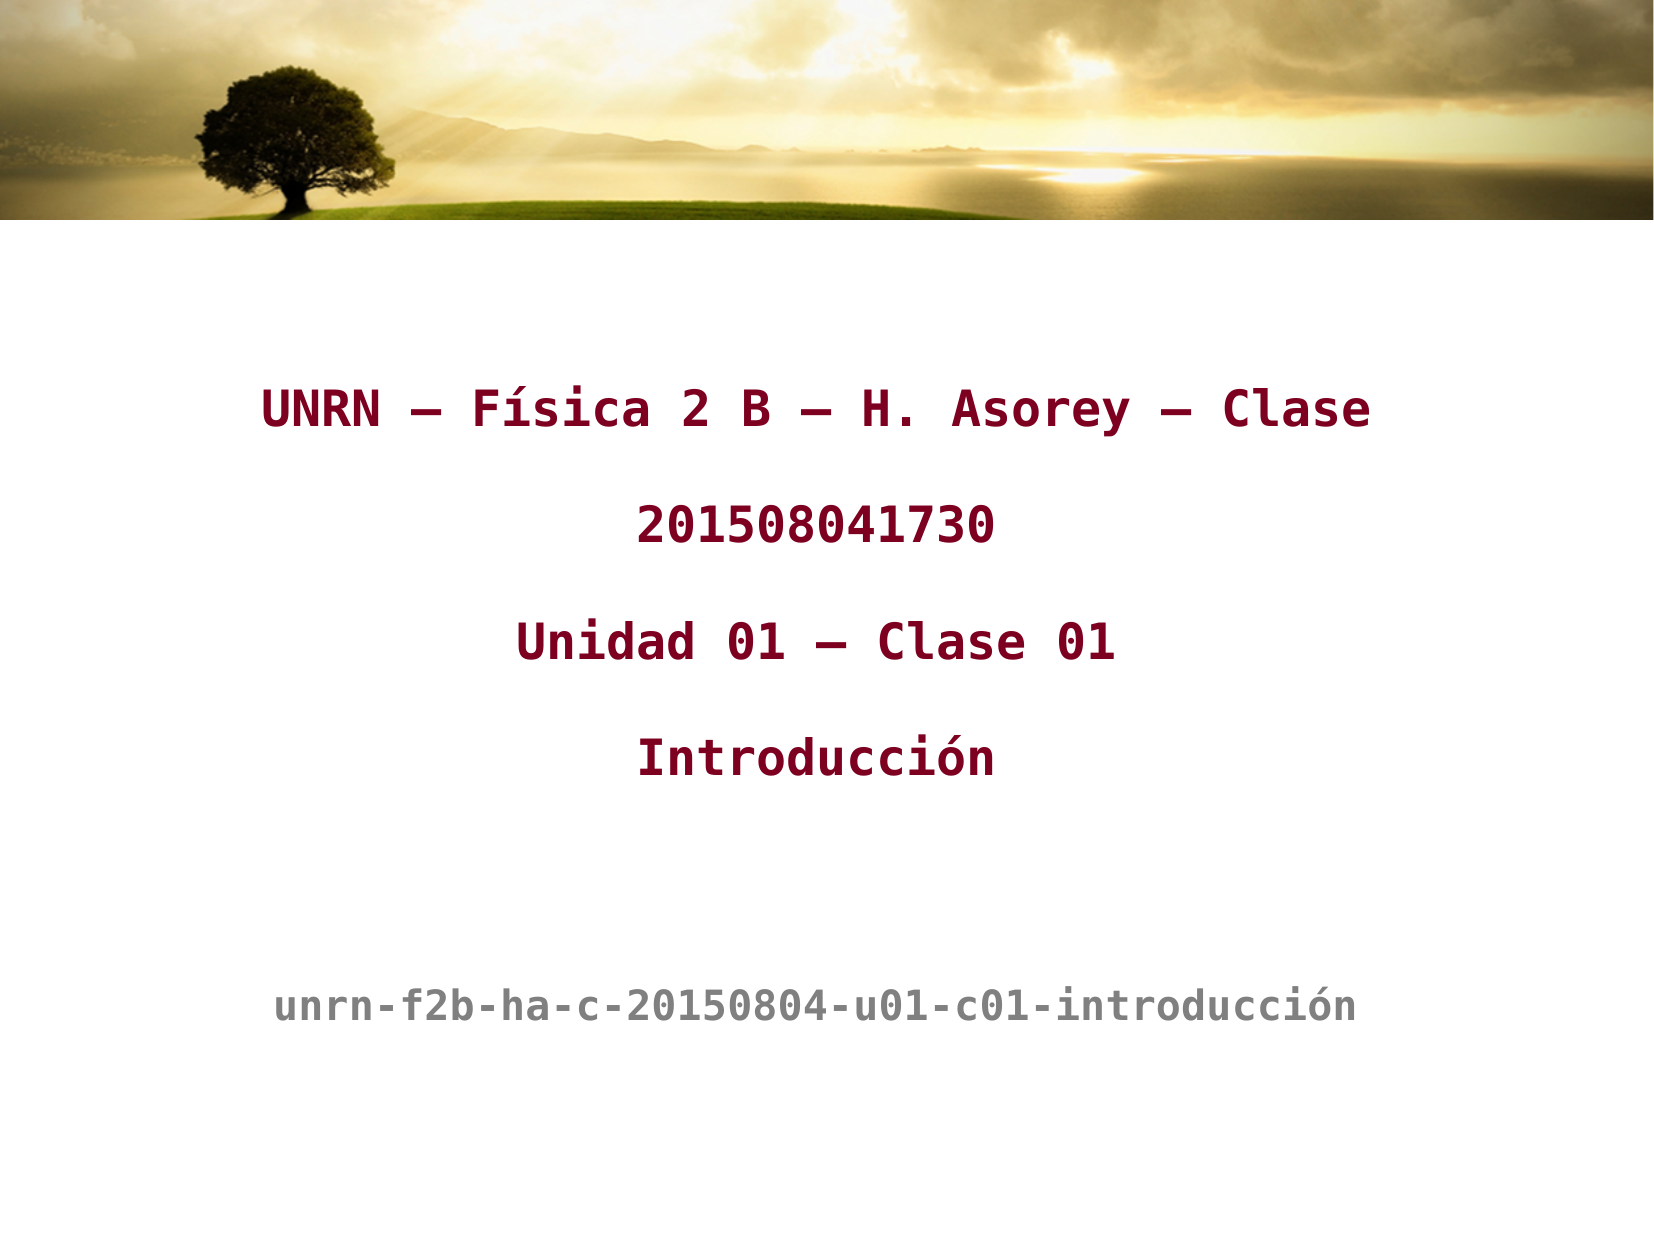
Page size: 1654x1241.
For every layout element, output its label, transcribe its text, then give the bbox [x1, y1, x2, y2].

subtitle UNRN – Física 2 B – H. Asorey – Clase 201508041730 Unidad 01 – Clase 01 Introducción unrn-f2b-ha-c-20150804-u01-c01-introducción [71, 255, 1561, 1156]
picture [0, 0, 1654, 220]
